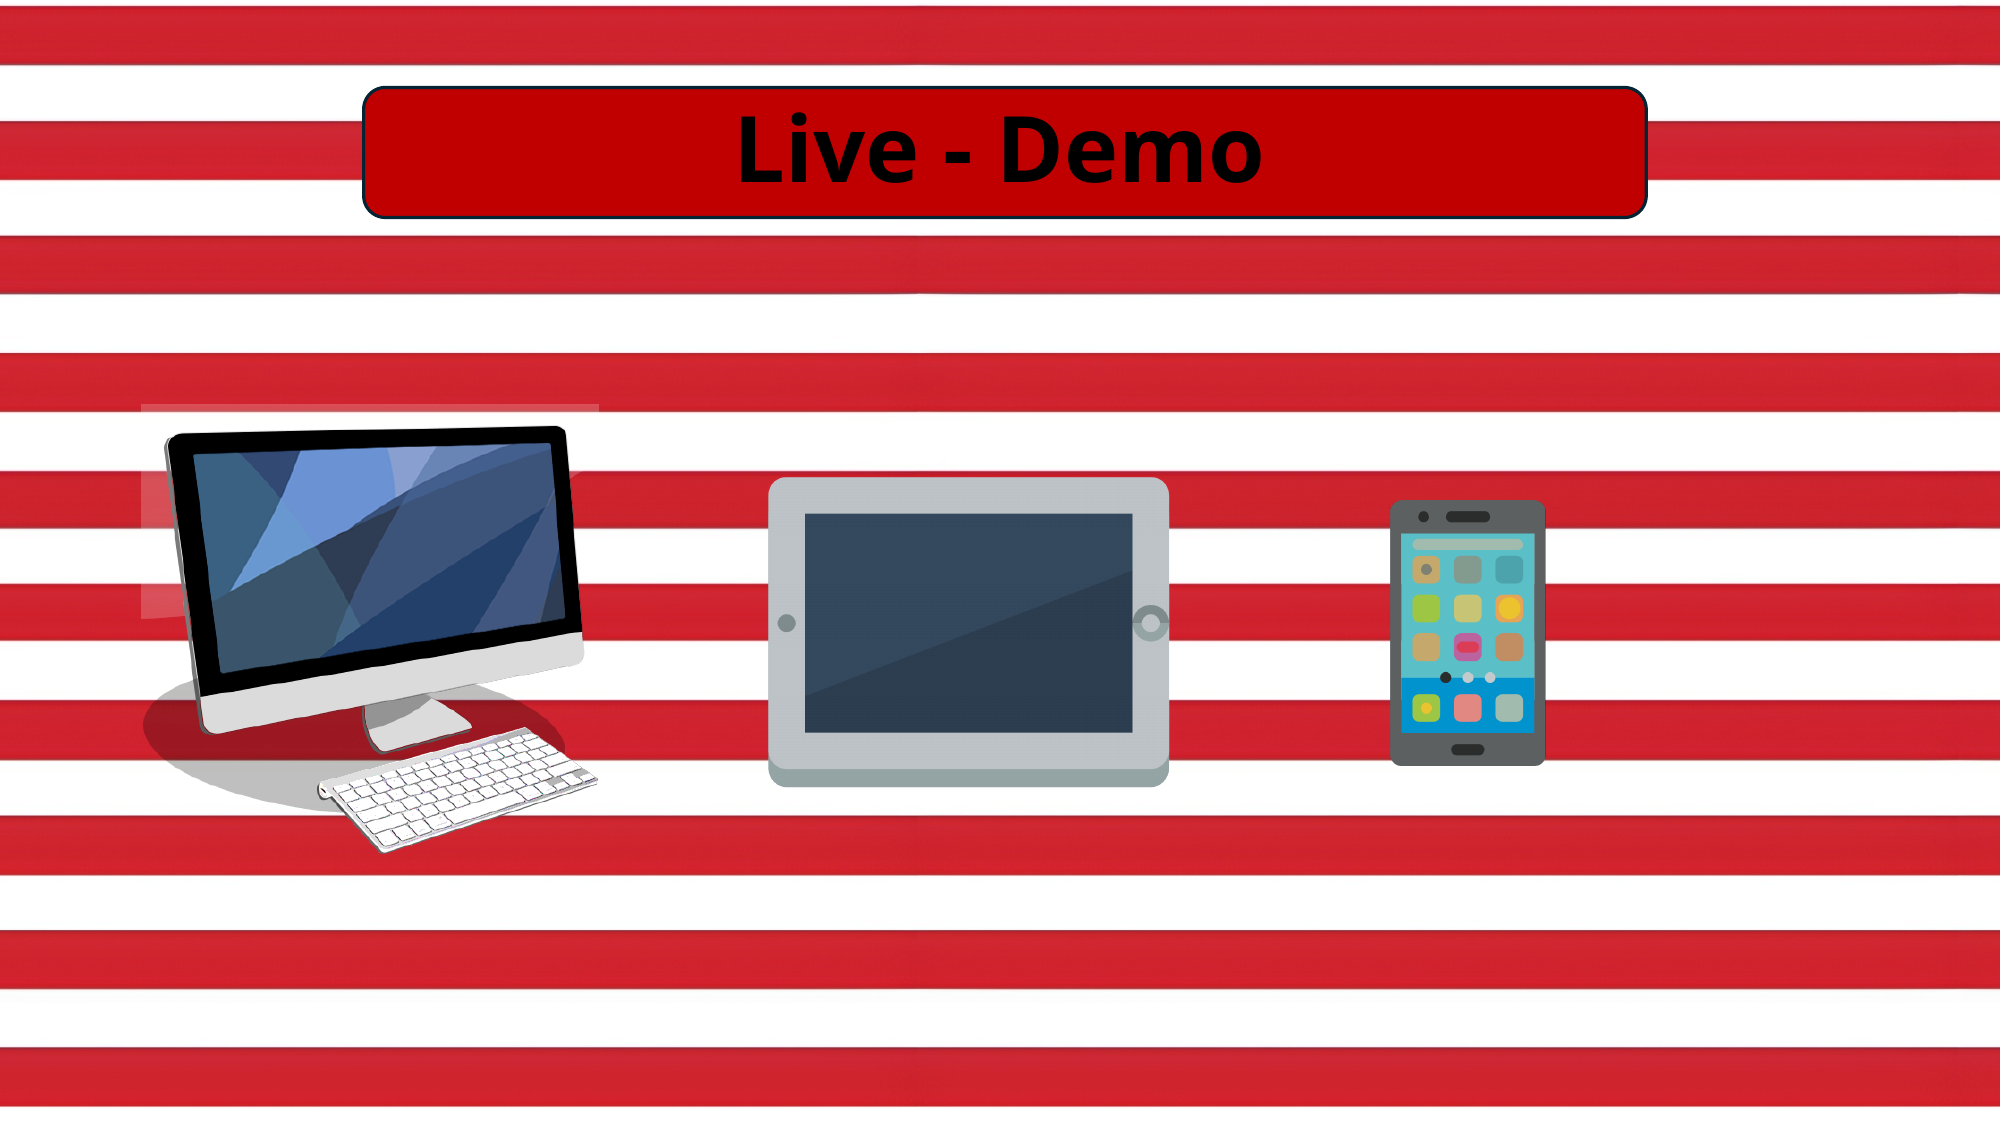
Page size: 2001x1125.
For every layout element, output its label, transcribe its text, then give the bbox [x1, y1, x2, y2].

text_box Live - Demo [133, 46, 1867, 259]
picture [0, 0, 2000, 1125]
